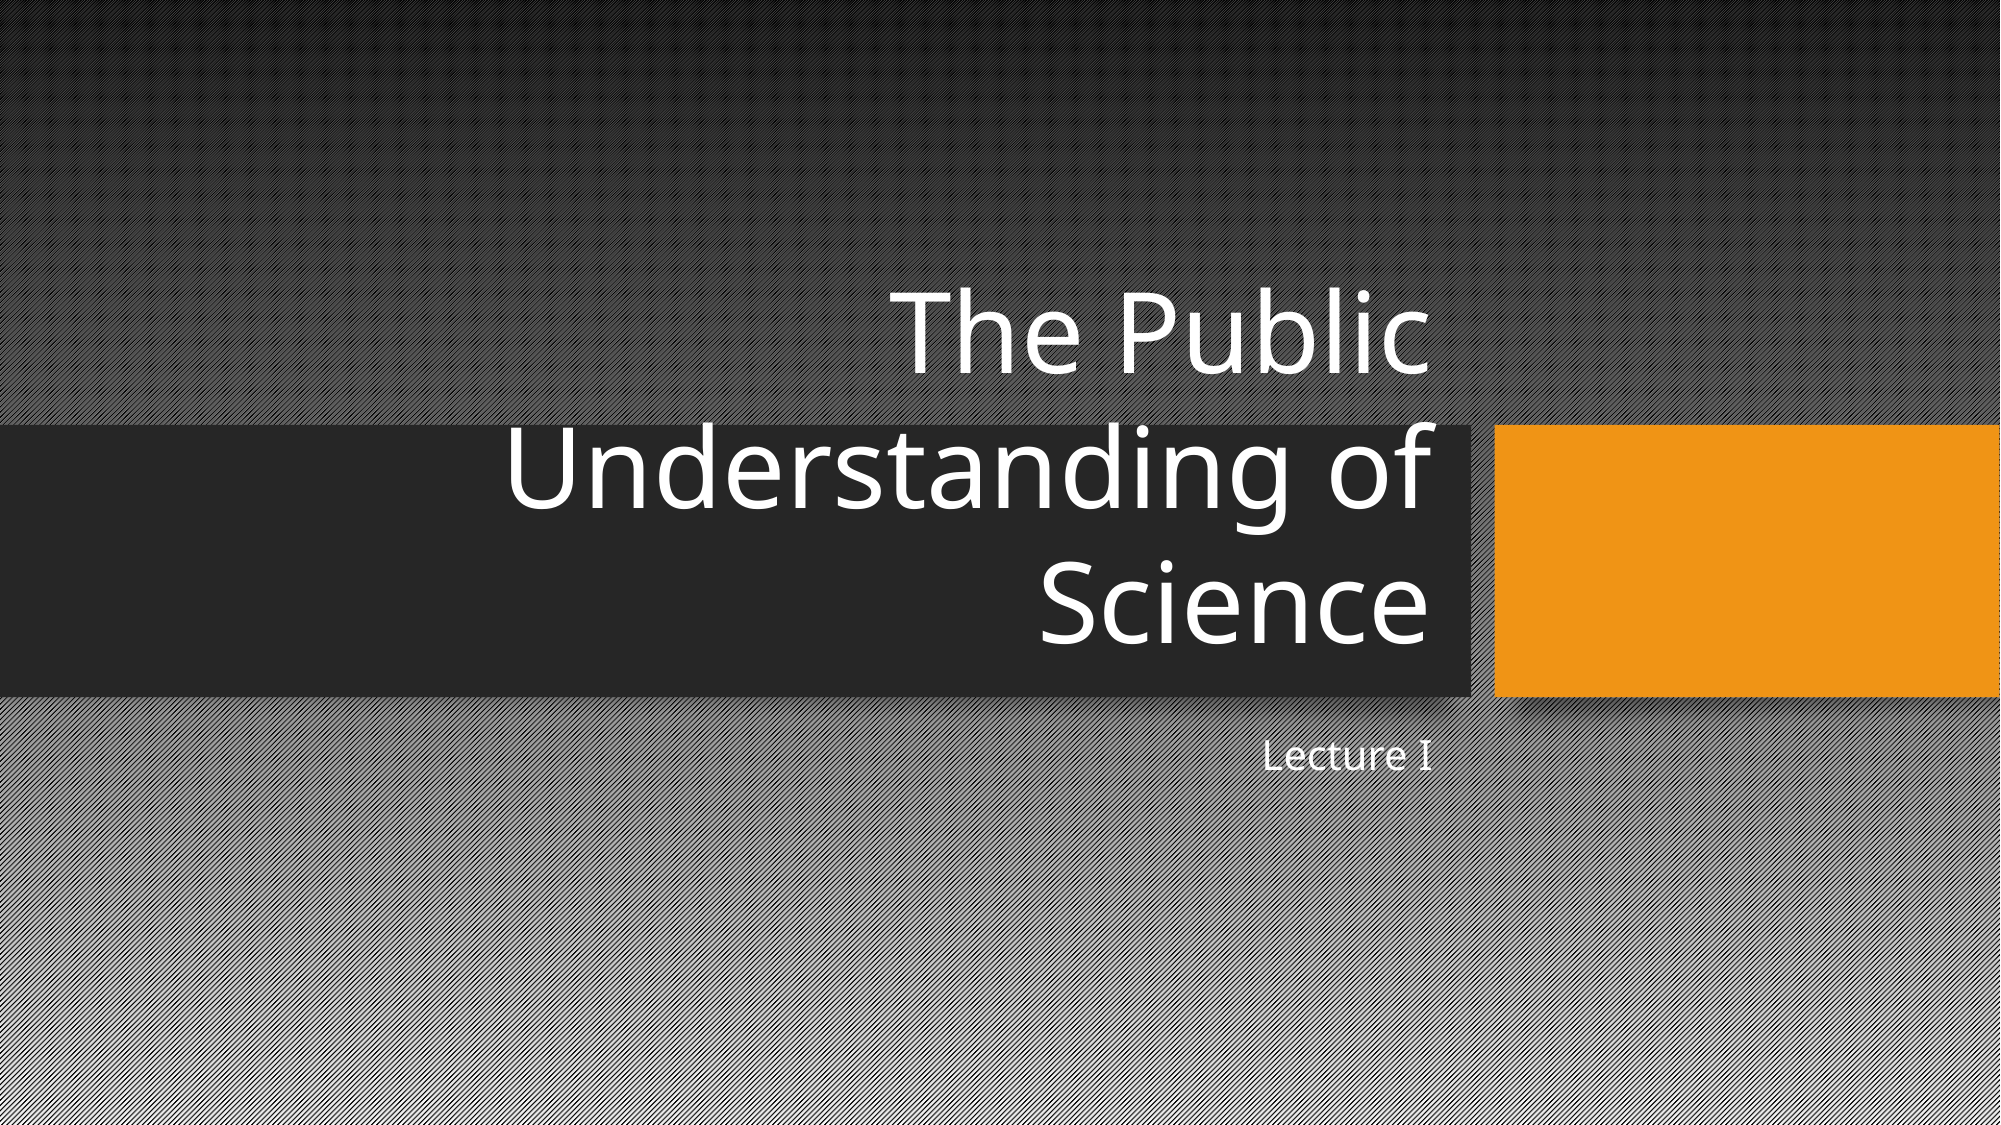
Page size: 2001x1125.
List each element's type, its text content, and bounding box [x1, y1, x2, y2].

title The Public Understanding of Science [111, 448, 1448, 674]
picture [0, 0, 2000, 1125]
subtitle Lecture I [111, 720, 1448, 905]
